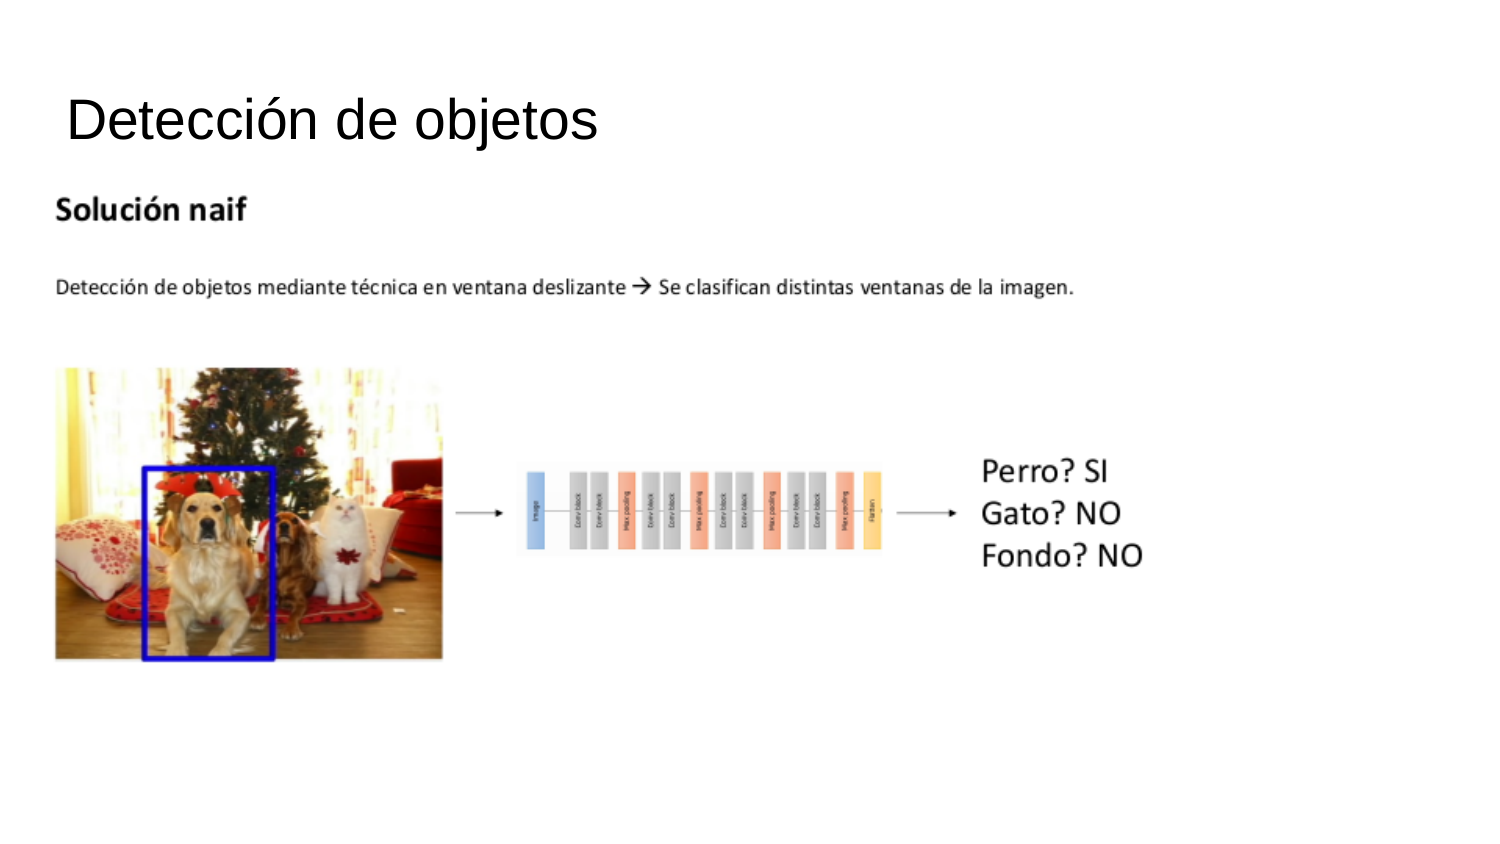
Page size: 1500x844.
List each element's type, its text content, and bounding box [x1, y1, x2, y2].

picture [51, 188, 1150, 679]
title Detección de objetos [51, 72, 1449, 167]
